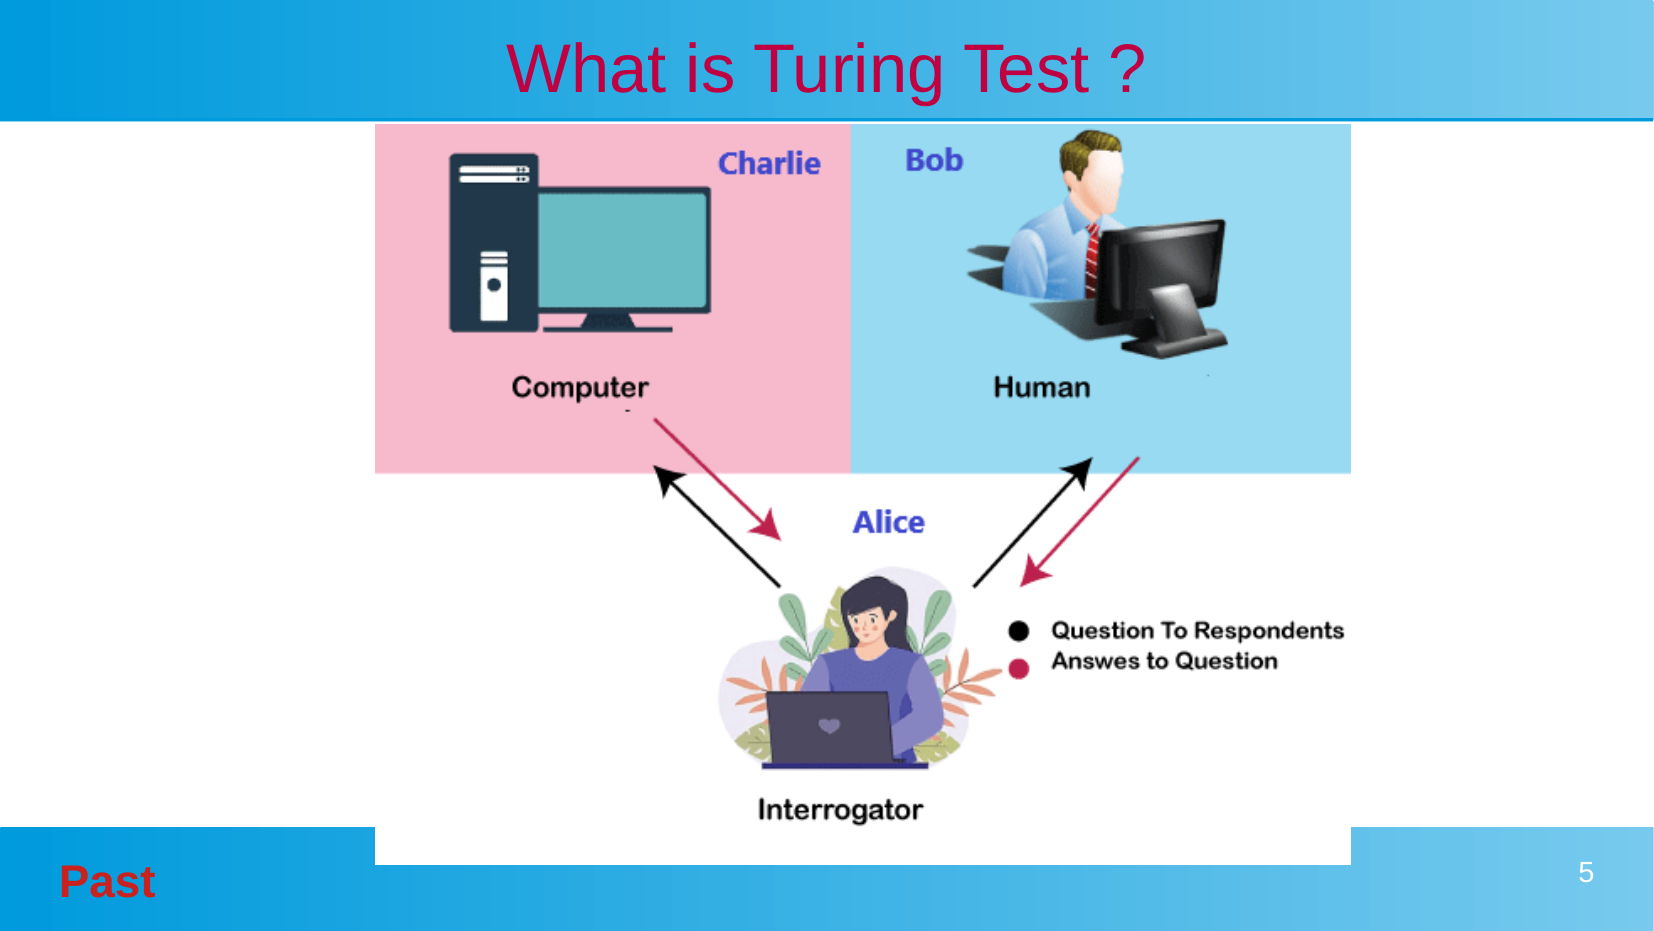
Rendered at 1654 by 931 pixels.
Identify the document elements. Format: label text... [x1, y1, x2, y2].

title What is Turing Test ? [59, 29, 1595, 108]
picture [375, 124, 1351, 865]
